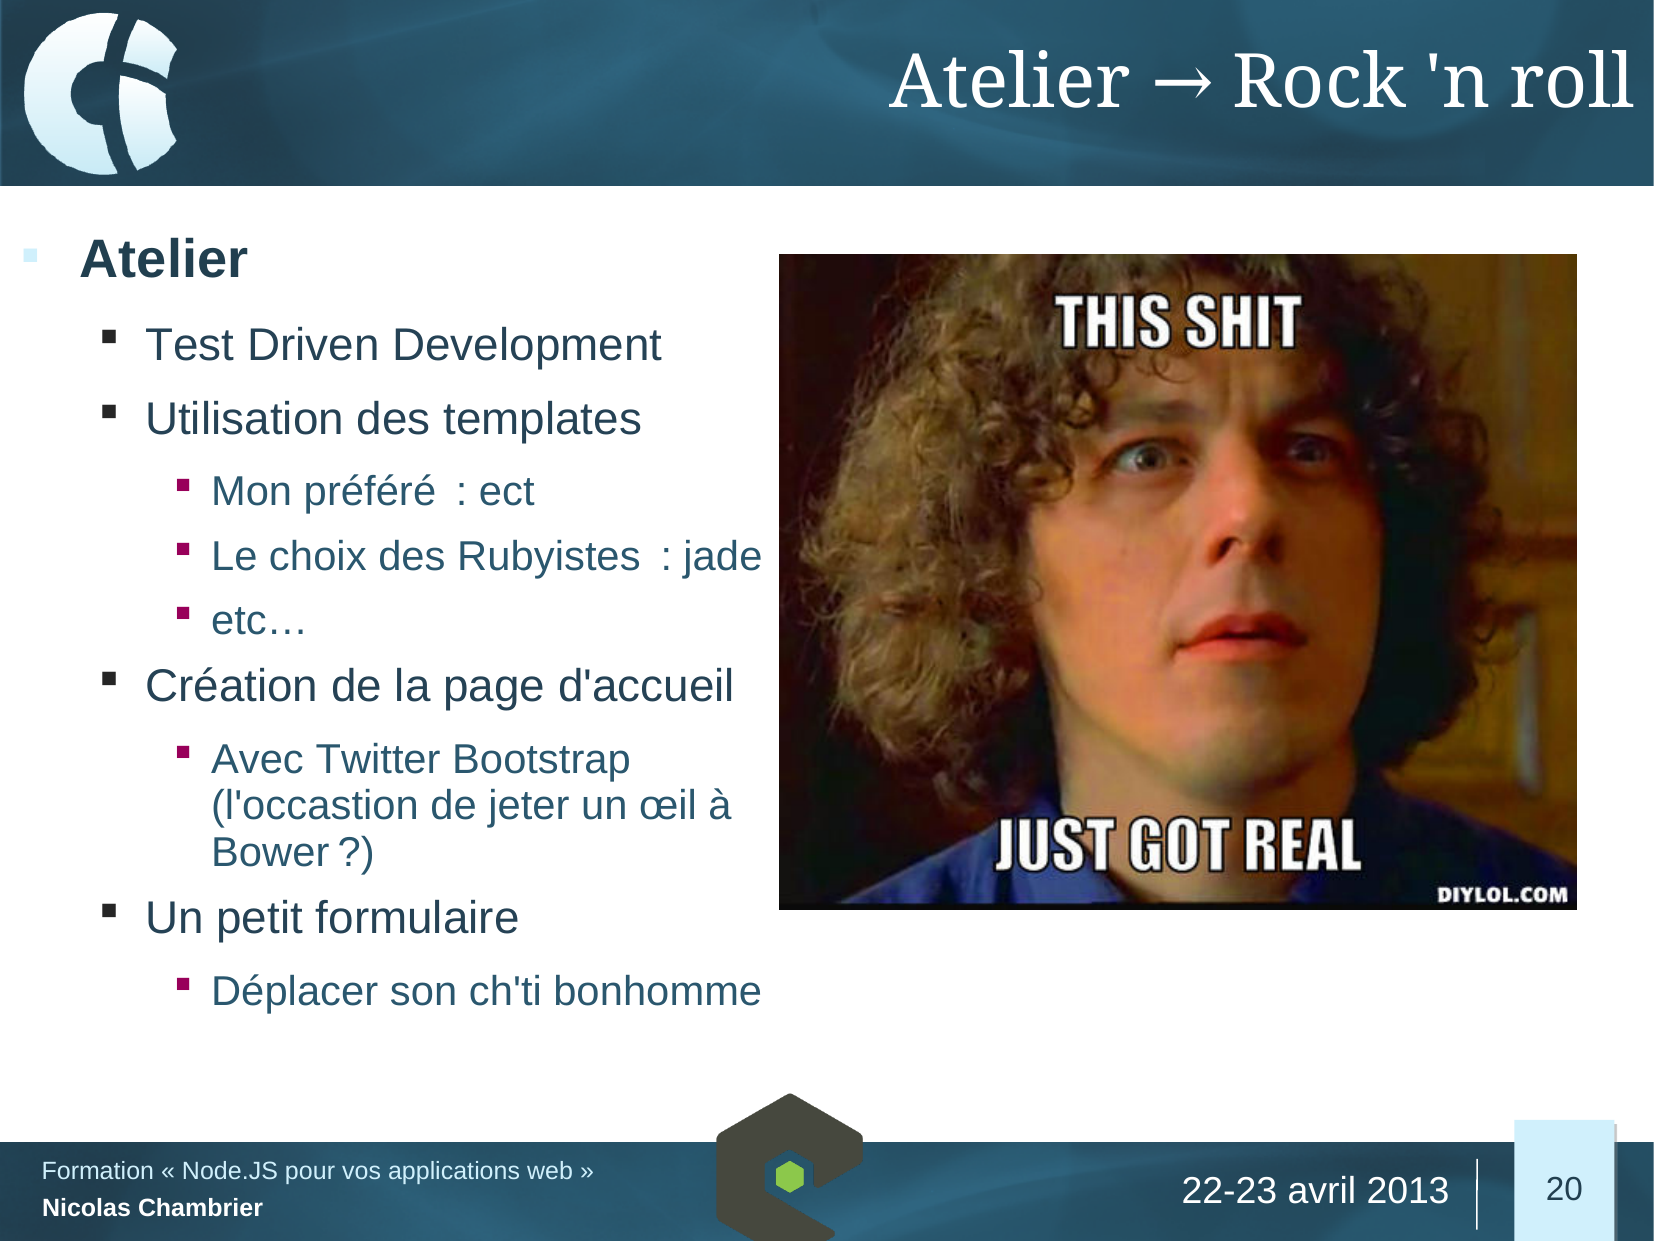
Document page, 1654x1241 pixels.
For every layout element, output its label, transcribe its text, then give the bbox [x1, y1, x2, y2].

picture [0, 0, 221, 187]
title Atelier → Rock 'n roll [226, 0, 1654, 187]
picture [716, 1108, 863, 1241]
picture [779, 254, 1577, 910]
list Atelier Test Driven Development Utilisation des templates Mon préféré : ect Le choix des Rubyistes : jade etc… Création de la page d'accueil Avec Twitter Bootstrap (l'occastion de jeter un œil à Bower ?) Un petit formulaire Déplacer son ch'ti bonhomme [23, 224, 1619, 1108]
